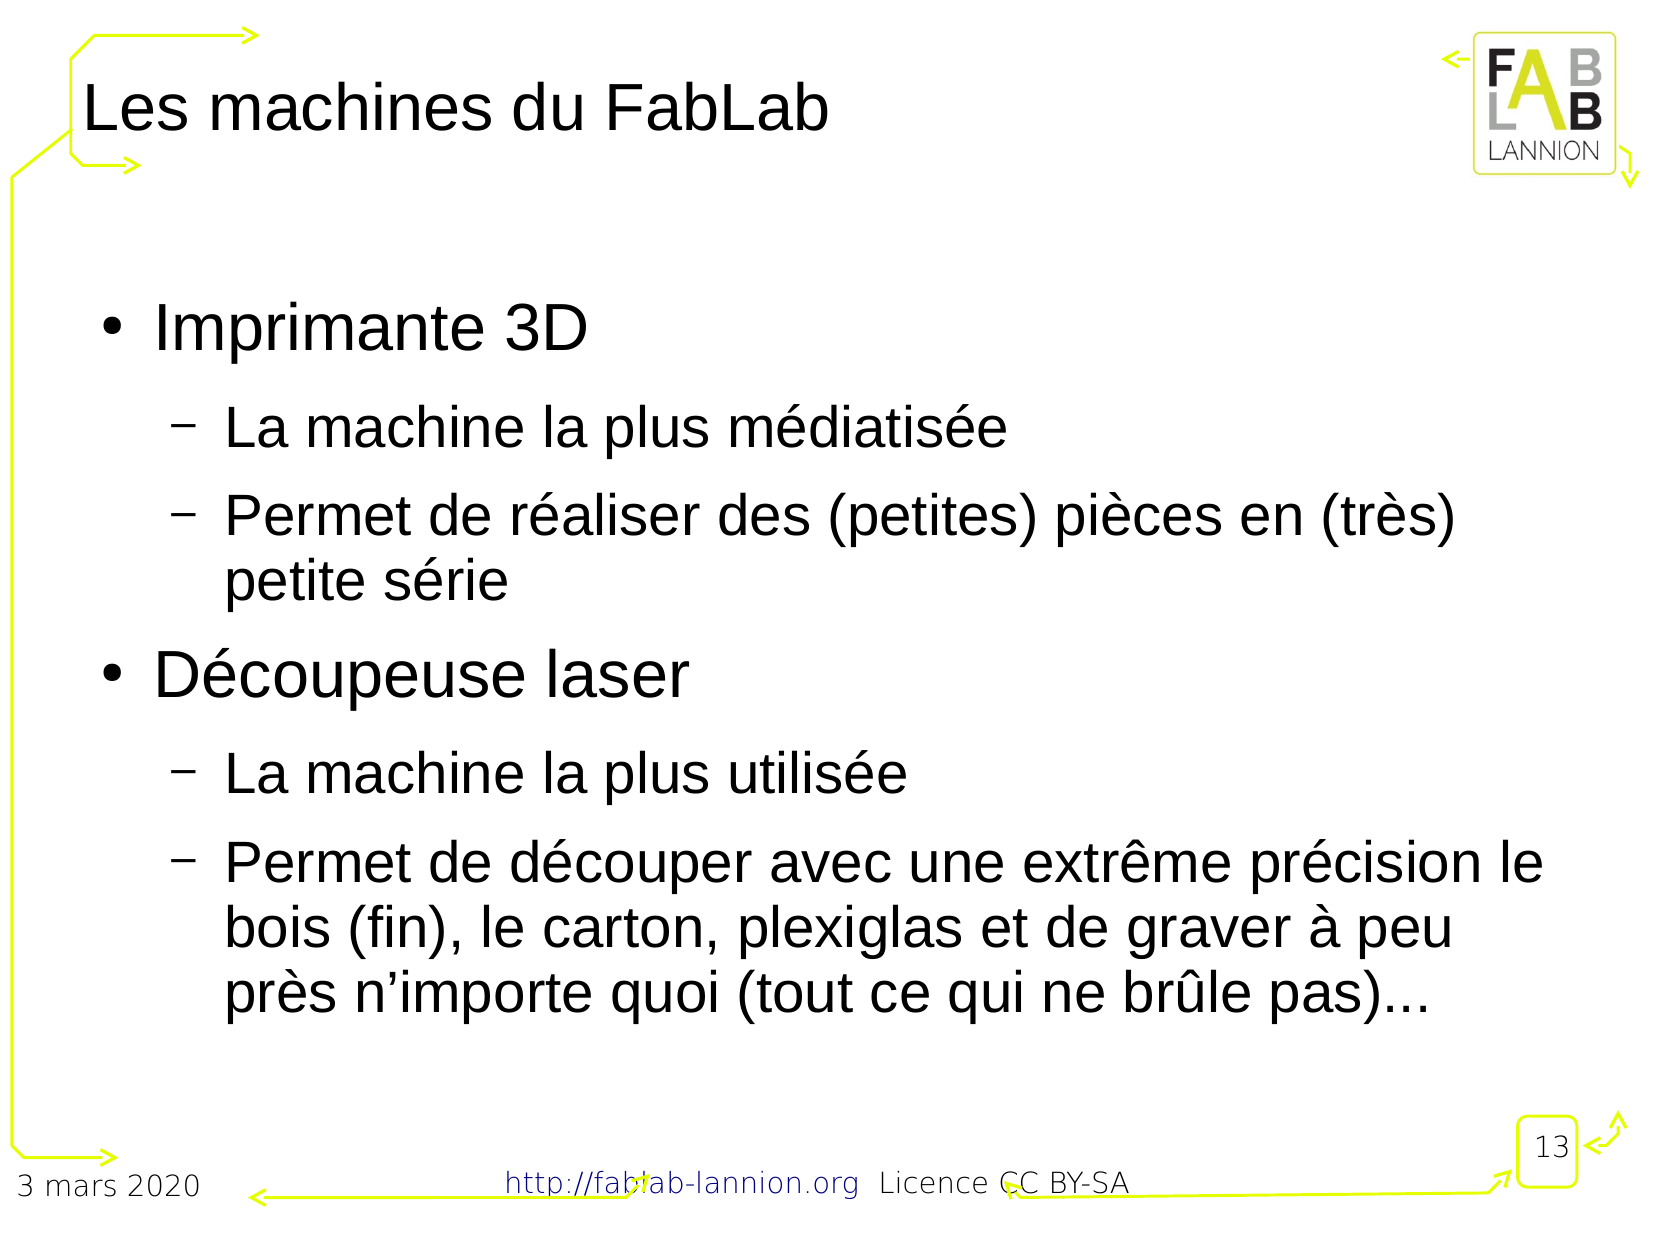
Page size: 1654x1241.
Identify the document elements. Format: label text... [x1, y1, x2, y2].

list Imprimante 3D La machine la plus médiatisée Permet de réaliser des (petites) pièces en (très) petite série Découpeuse laser La machine la plus utilisée Permet de découper avec une extrême précision le bois (fin), le carton, plexiglas et de graver à peu près n’importe quoi (tout ce qui ne brûle pas)... [82, 290, 1571, 1087]
title Les machines du FabLab [82, 49, 1441, 166]
picture [1470, 29, 1619, 178]
